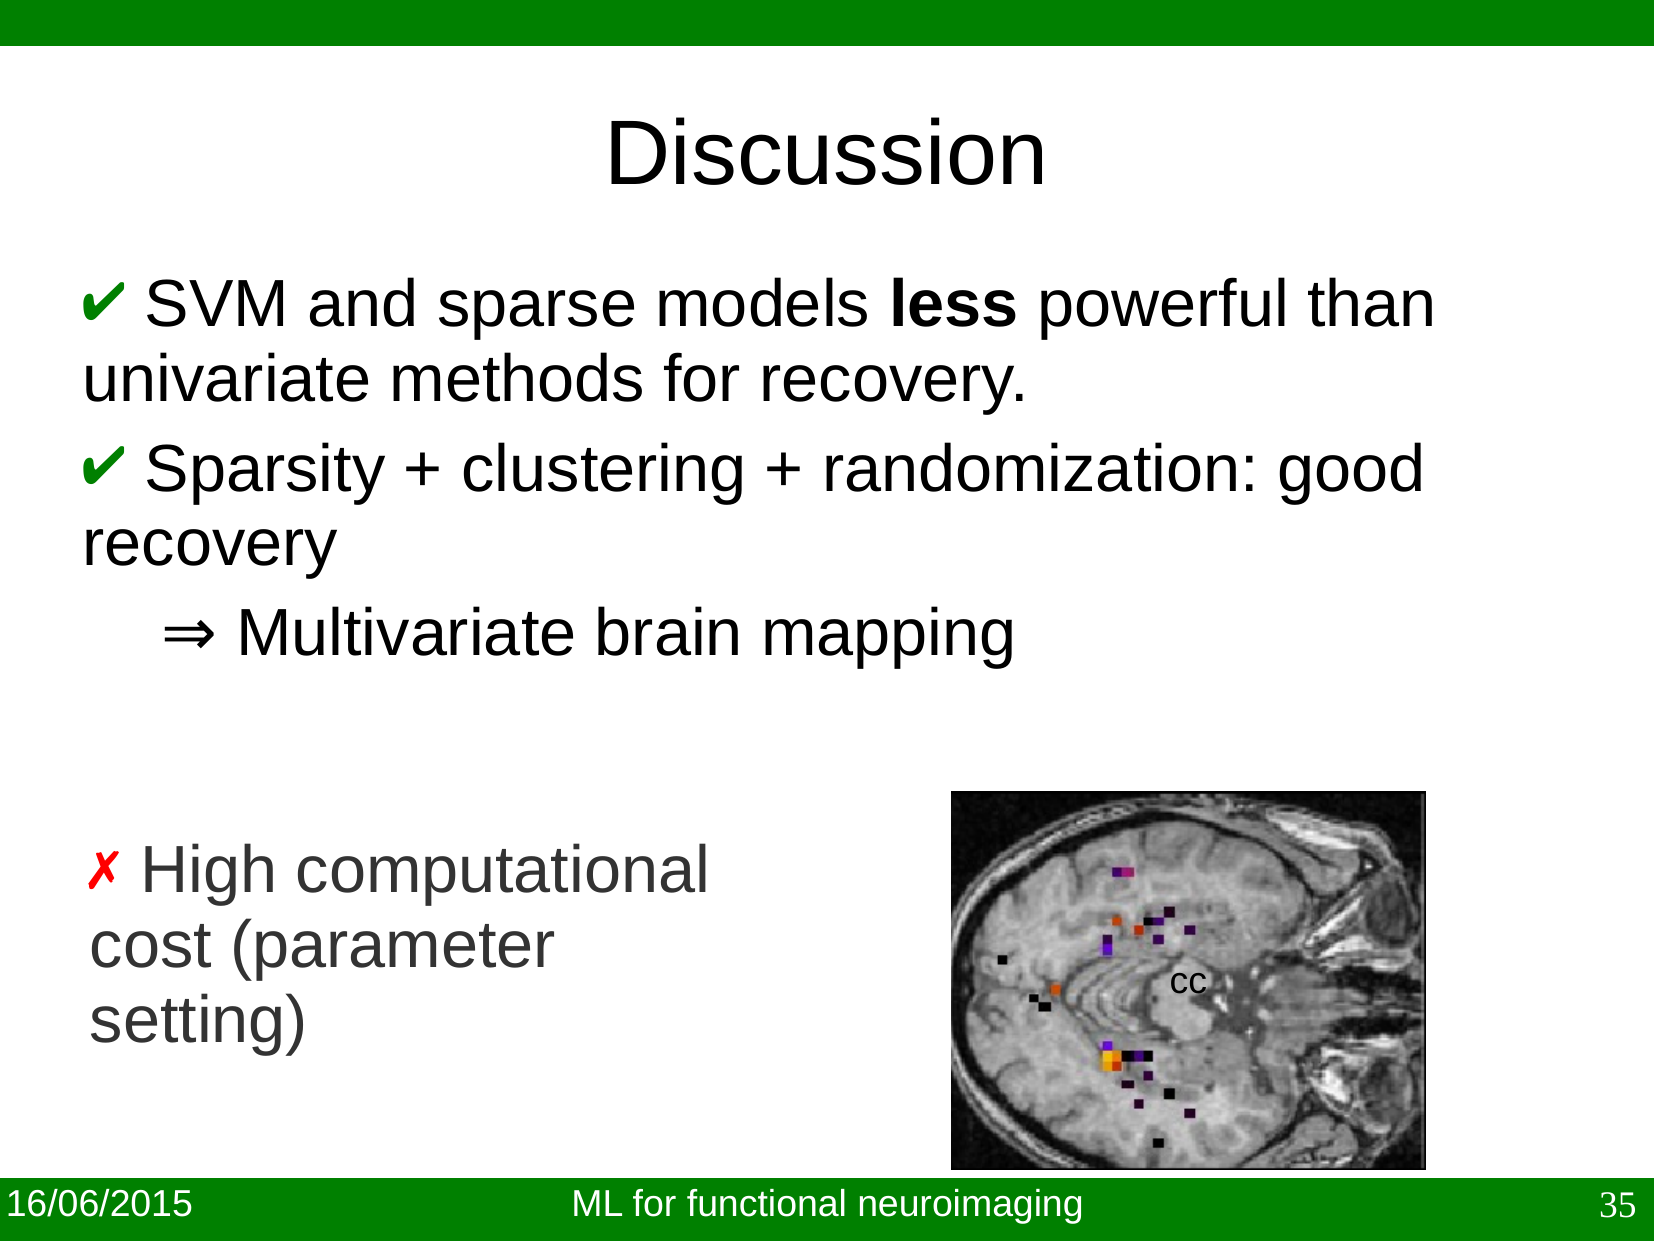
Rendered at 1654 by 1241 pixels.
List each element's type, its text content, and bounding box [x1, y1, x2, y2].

title Discussion [82, 49, 1571, 257]
picture [951, 791, 1426, 1170]
subtitle SVM and sparse models less powerful than univariate methods for recovery. Sparsity + clustering + randomization: good recovery ⇒ Multivariate brain mapping [82, 258, 1571, 857]
text_box High computational cost (parameter setting) [75, 825, 788, 1065]
